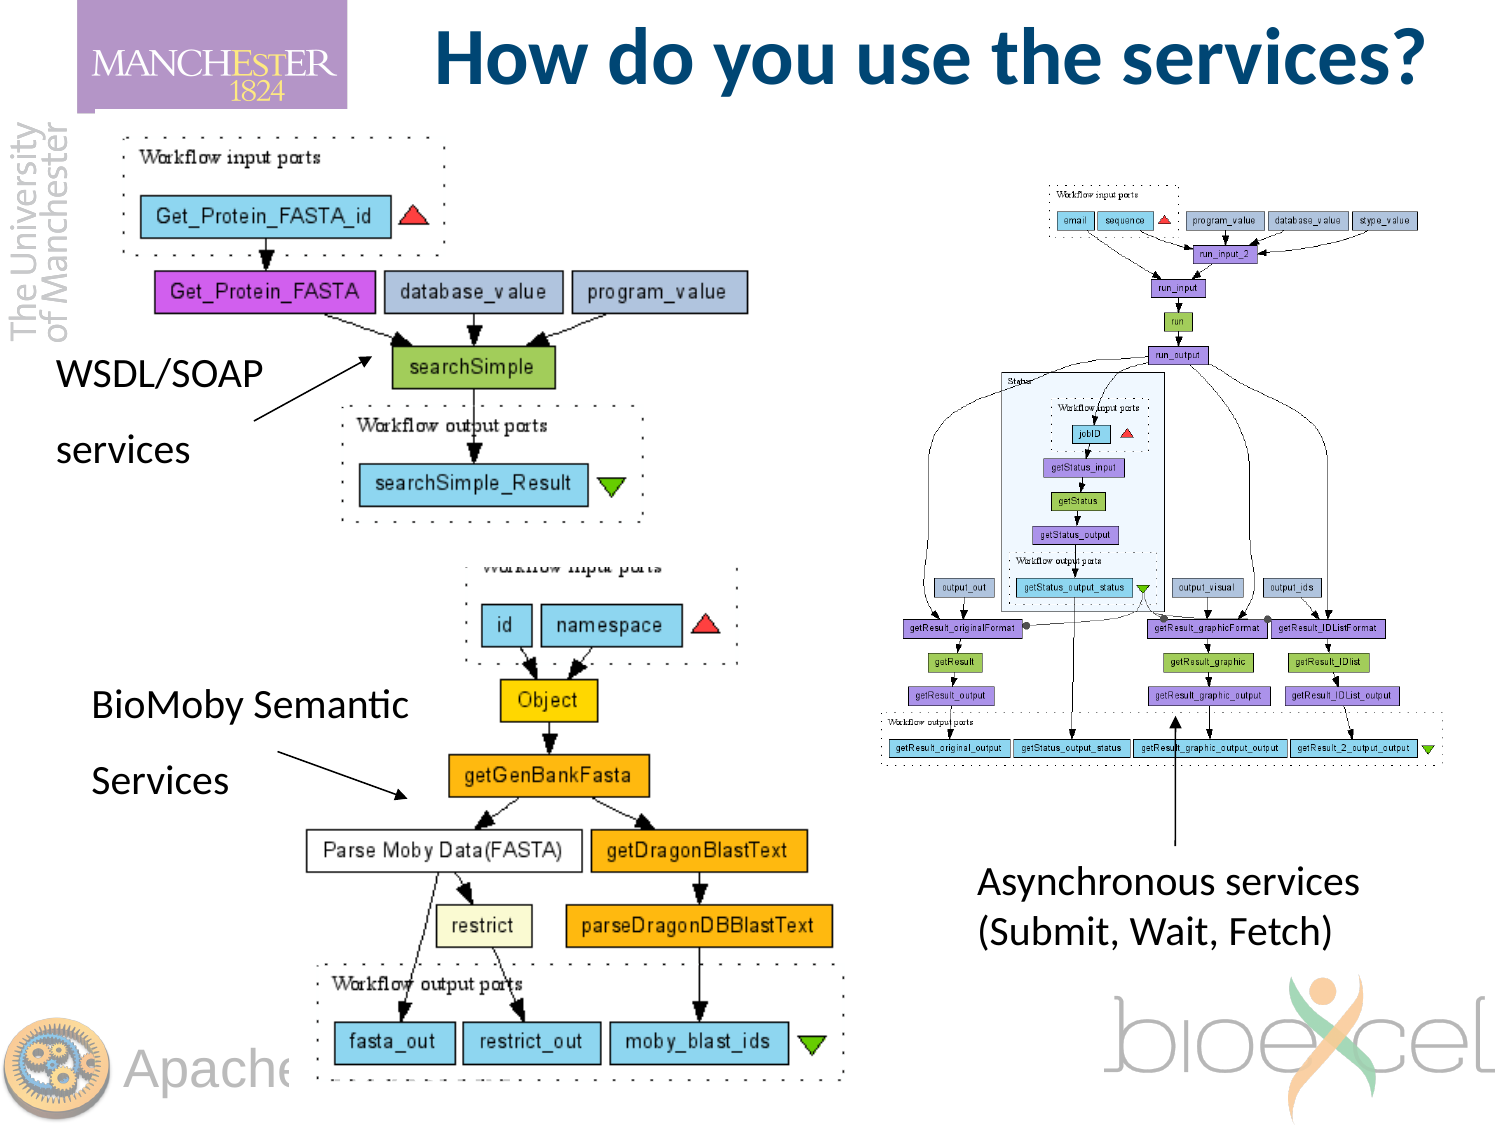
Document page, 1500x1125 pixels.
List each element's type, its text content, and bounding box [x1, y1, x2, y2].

text_box WSDL/SOAP services [41, 338, 467, 480]
text_box How do you use the services? [372, 0, 1444, 116]
picture [95, 109, 1454, 1125]
text_box Asynchronous services (Submit, Wait, Fetch) [962, 846, 1436, 962]
text_box BioMoby Semantic Services [76, 668, 479, 811]
